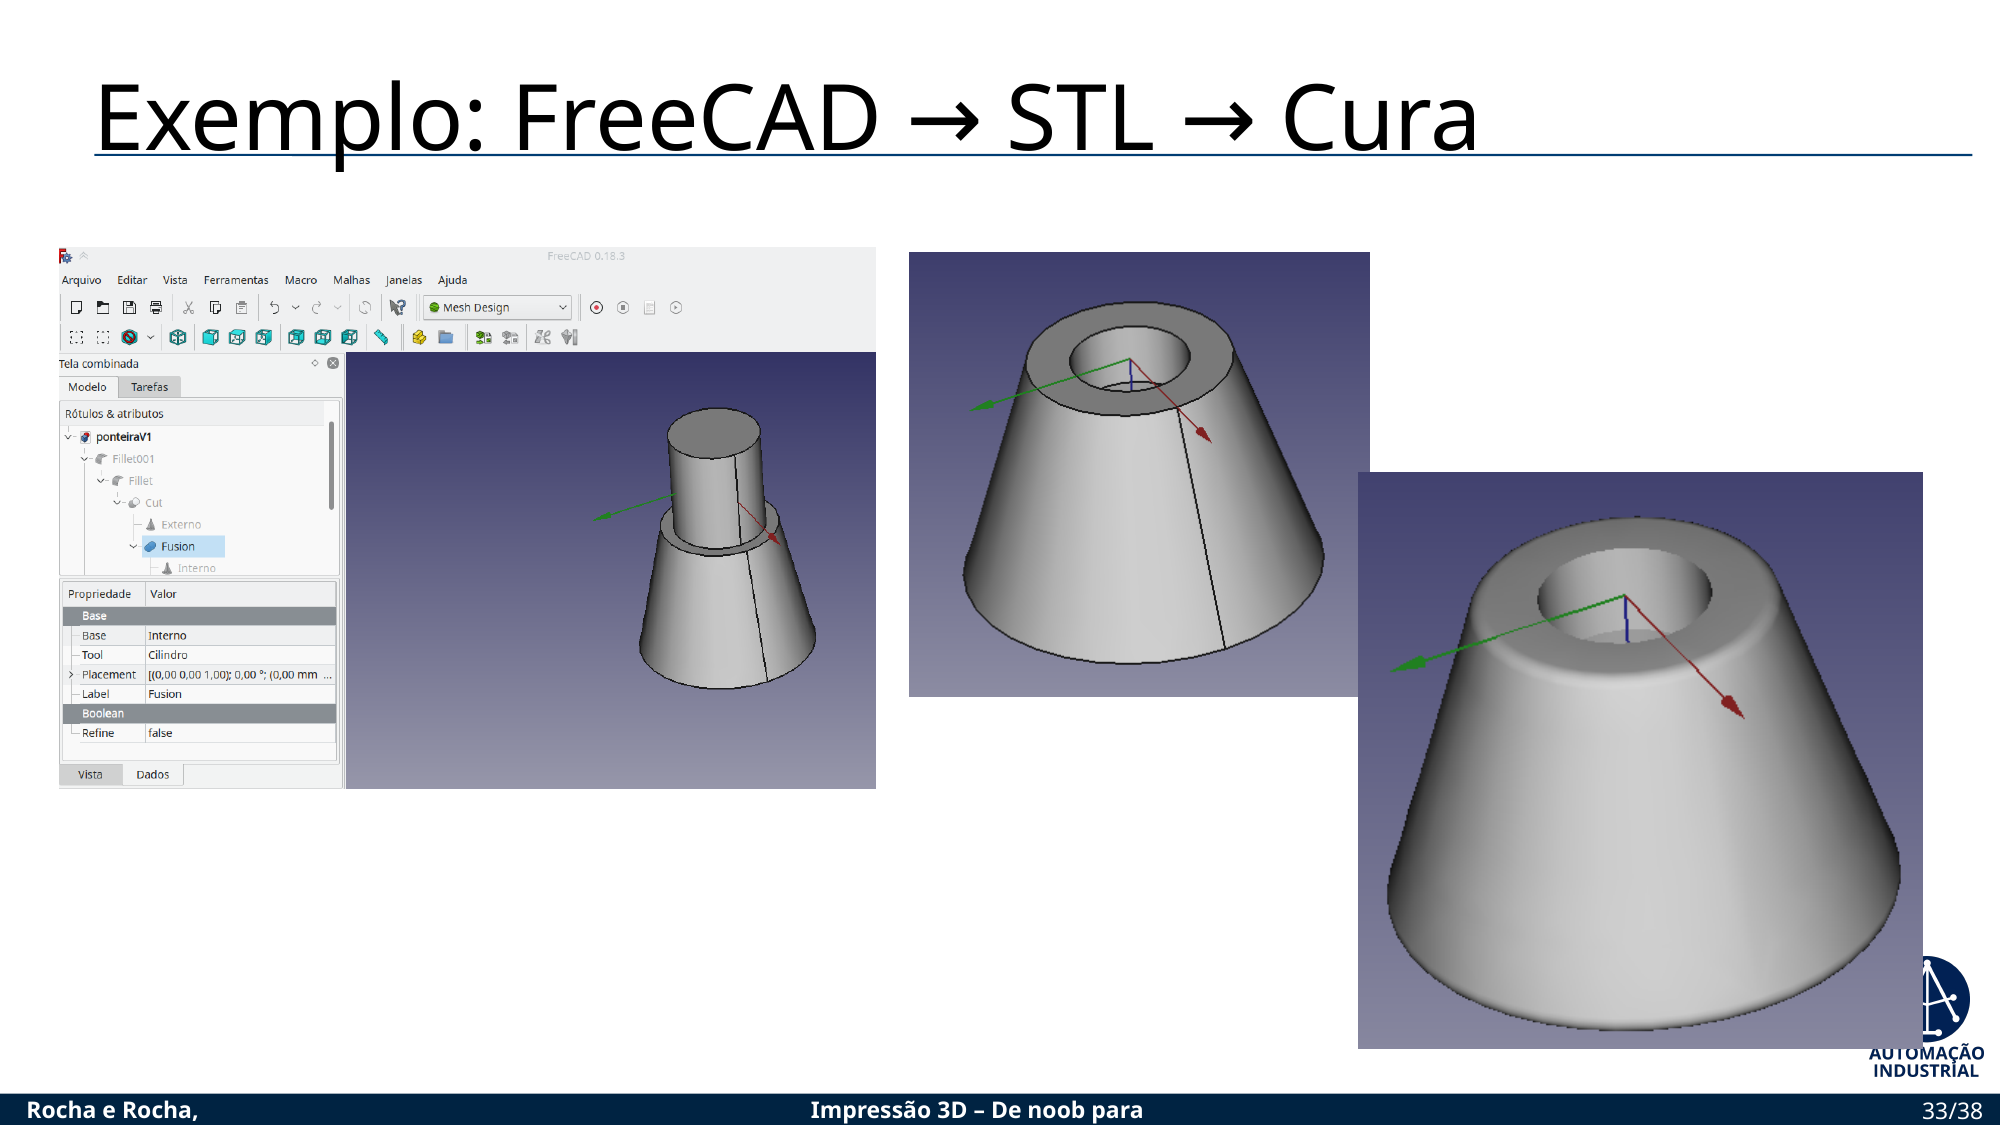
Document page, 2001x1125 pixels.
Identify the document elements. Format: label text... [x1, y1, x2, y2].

text_box Exemplo: FreeCAD → STL → Cura [78, 12, 1804, 230]
picture [59, 247, 876, 789]
picture [909, 252, 1984, 1077]
